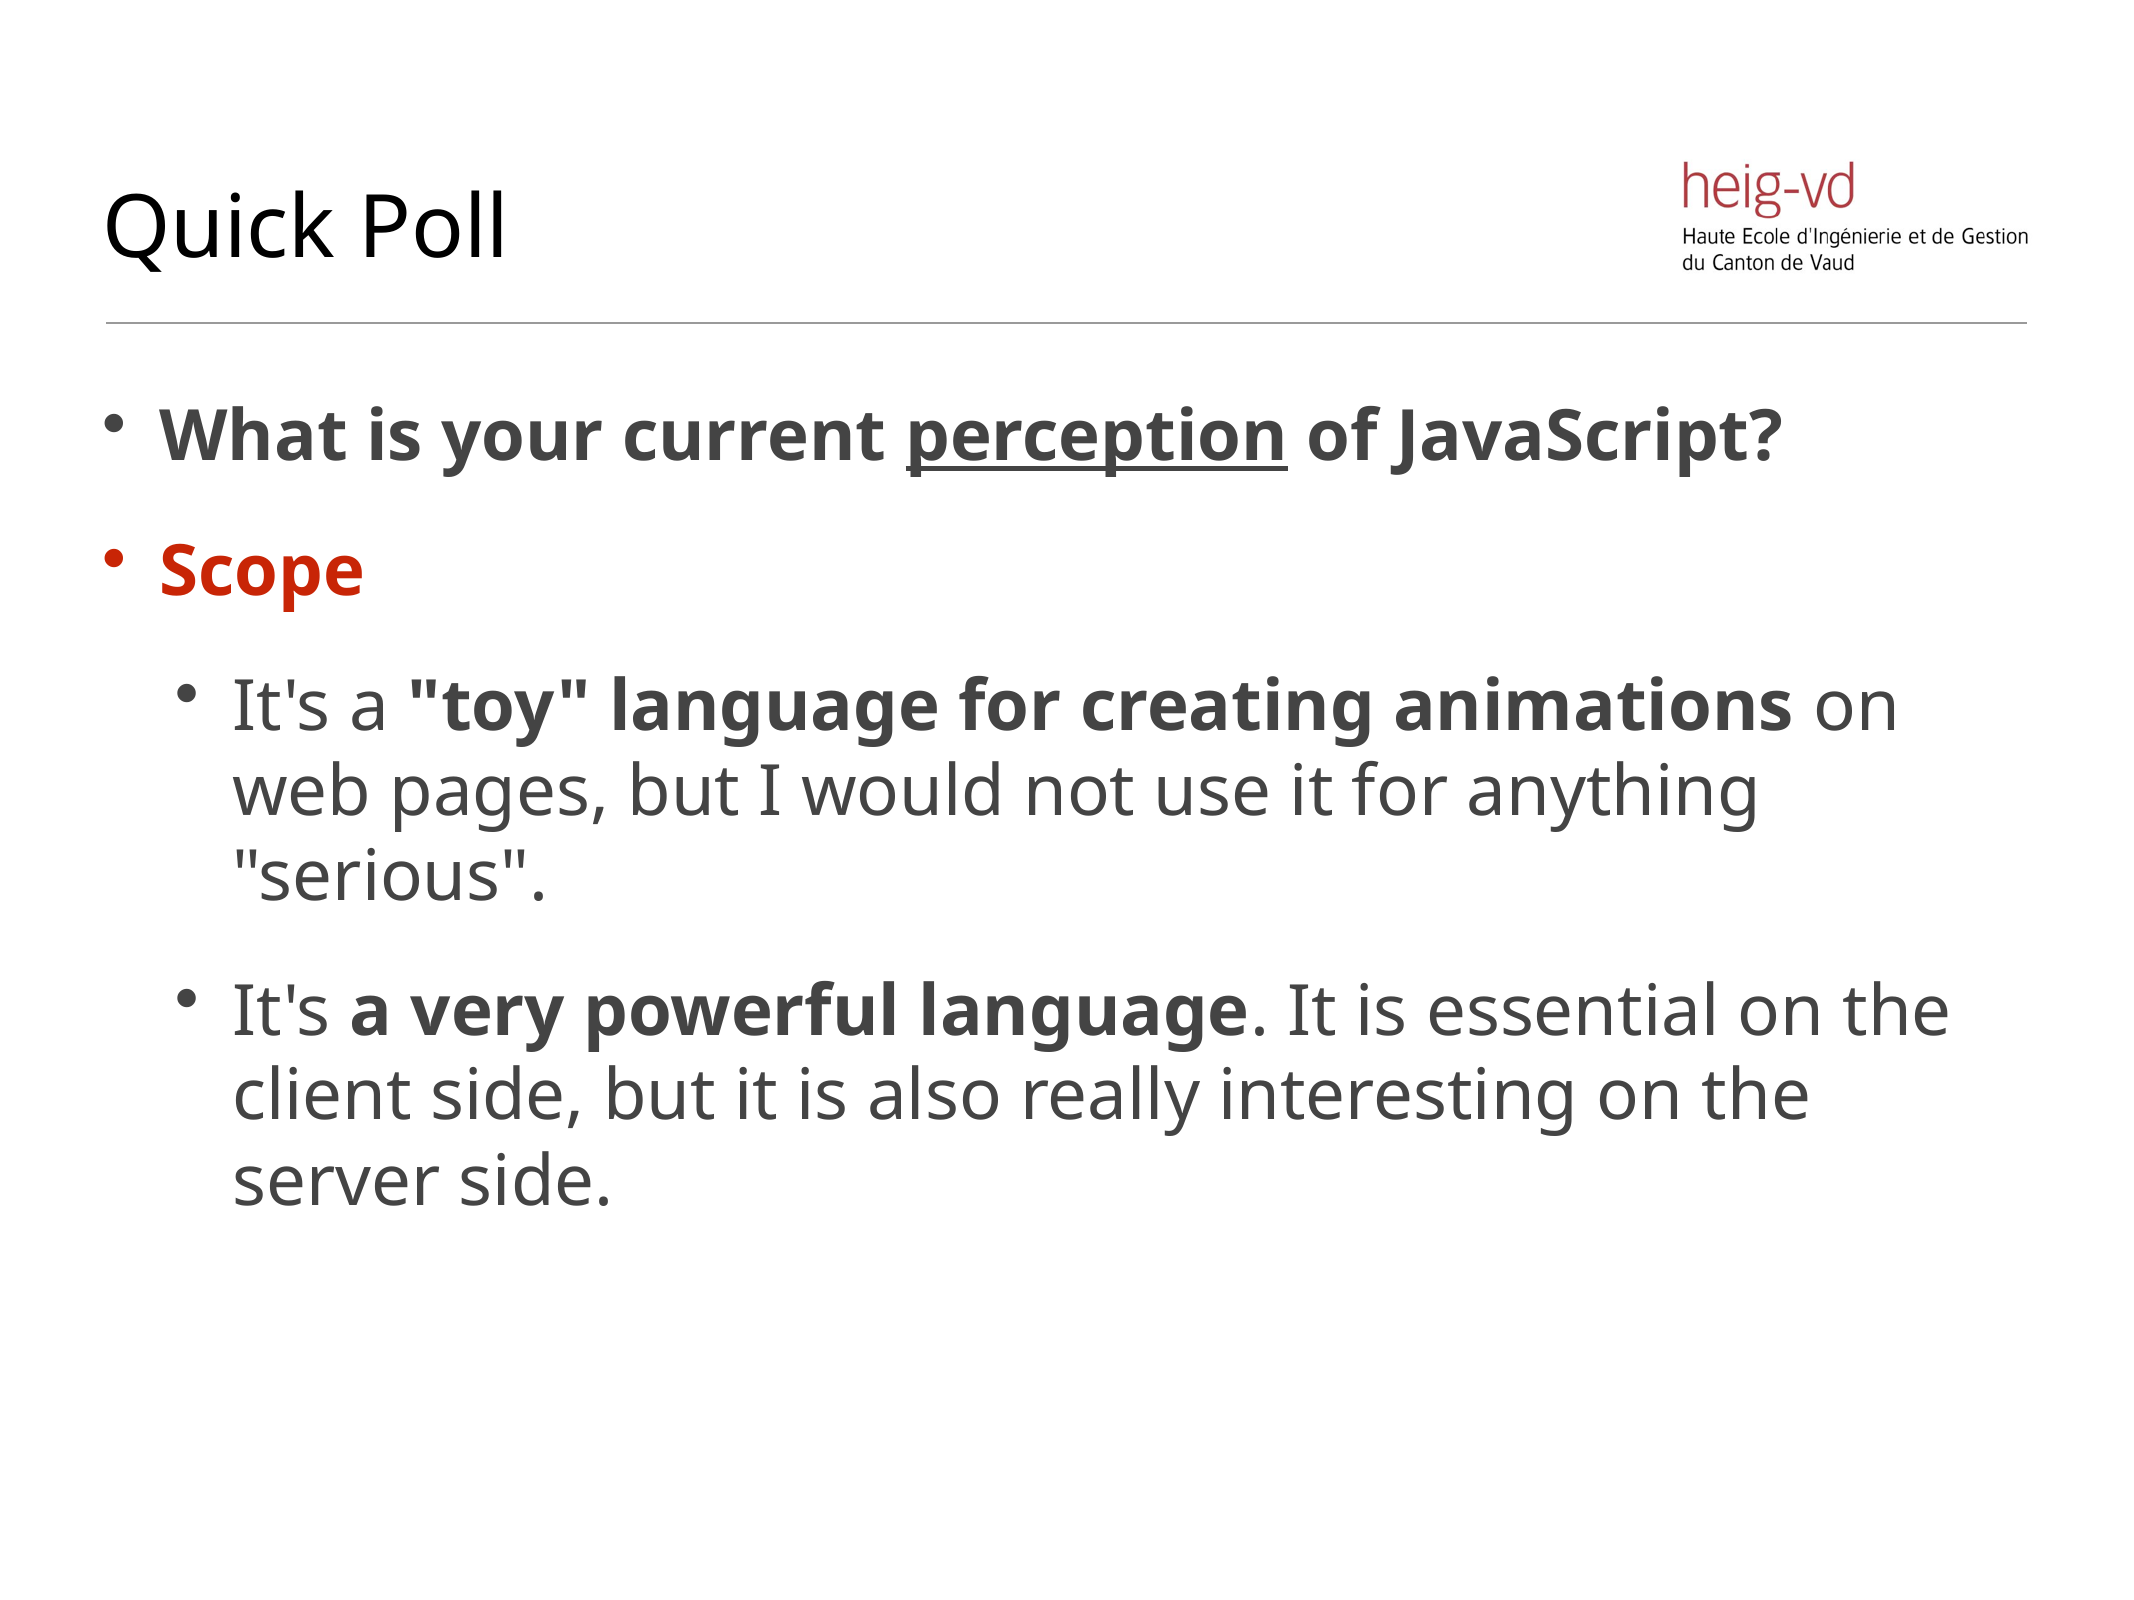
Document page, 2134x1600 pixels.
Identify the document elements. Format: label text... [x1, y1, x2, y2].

title Quick Poll [93, 54, 2040, 284]
list What is your current perception of JavaScript? Scope It's a "toy" language for creating animations on web pages, but I would not use it for anything "serious". It's a very powerful language. It is essential on the client side, but it is also really interesting on the server side. [93, 381, 2040, 1443]
